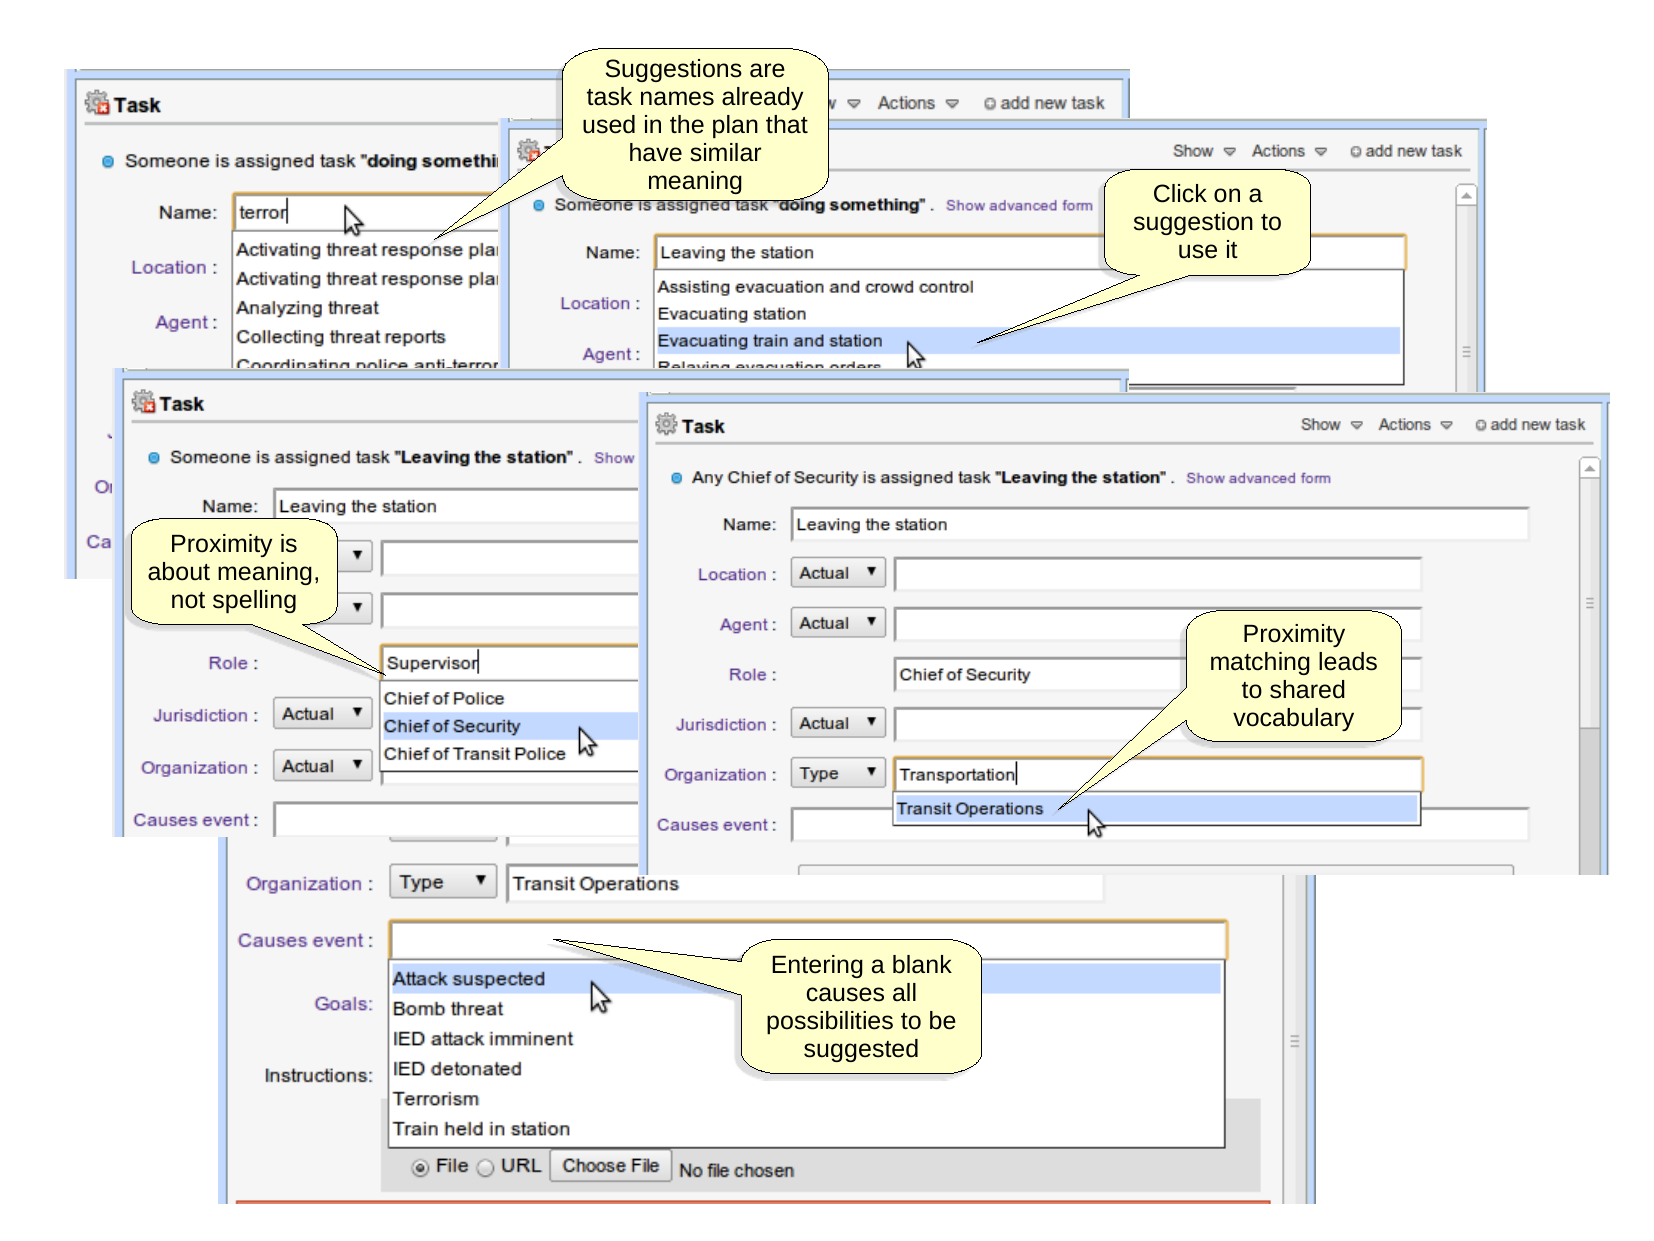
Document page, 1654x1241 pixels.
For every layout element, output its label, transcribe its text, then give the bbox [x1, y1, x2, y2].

text_box Entering a blank causes all possibilities to be suggested [553, 939, 982, 1074]
text_box Proximity matching leads to shared vocabulary [1058, 610, 1402, 810]
text_box Proximity is about meaning, not spelling [131, 518, 386, 676]
text_box Click on a suggestion to use it [977, 169, 1311, 343]
picture [64, 69, 1610, 1204]
text_box Suggestions are task names already used in the plan that have similar meaning [434, 48, 829, 240]
